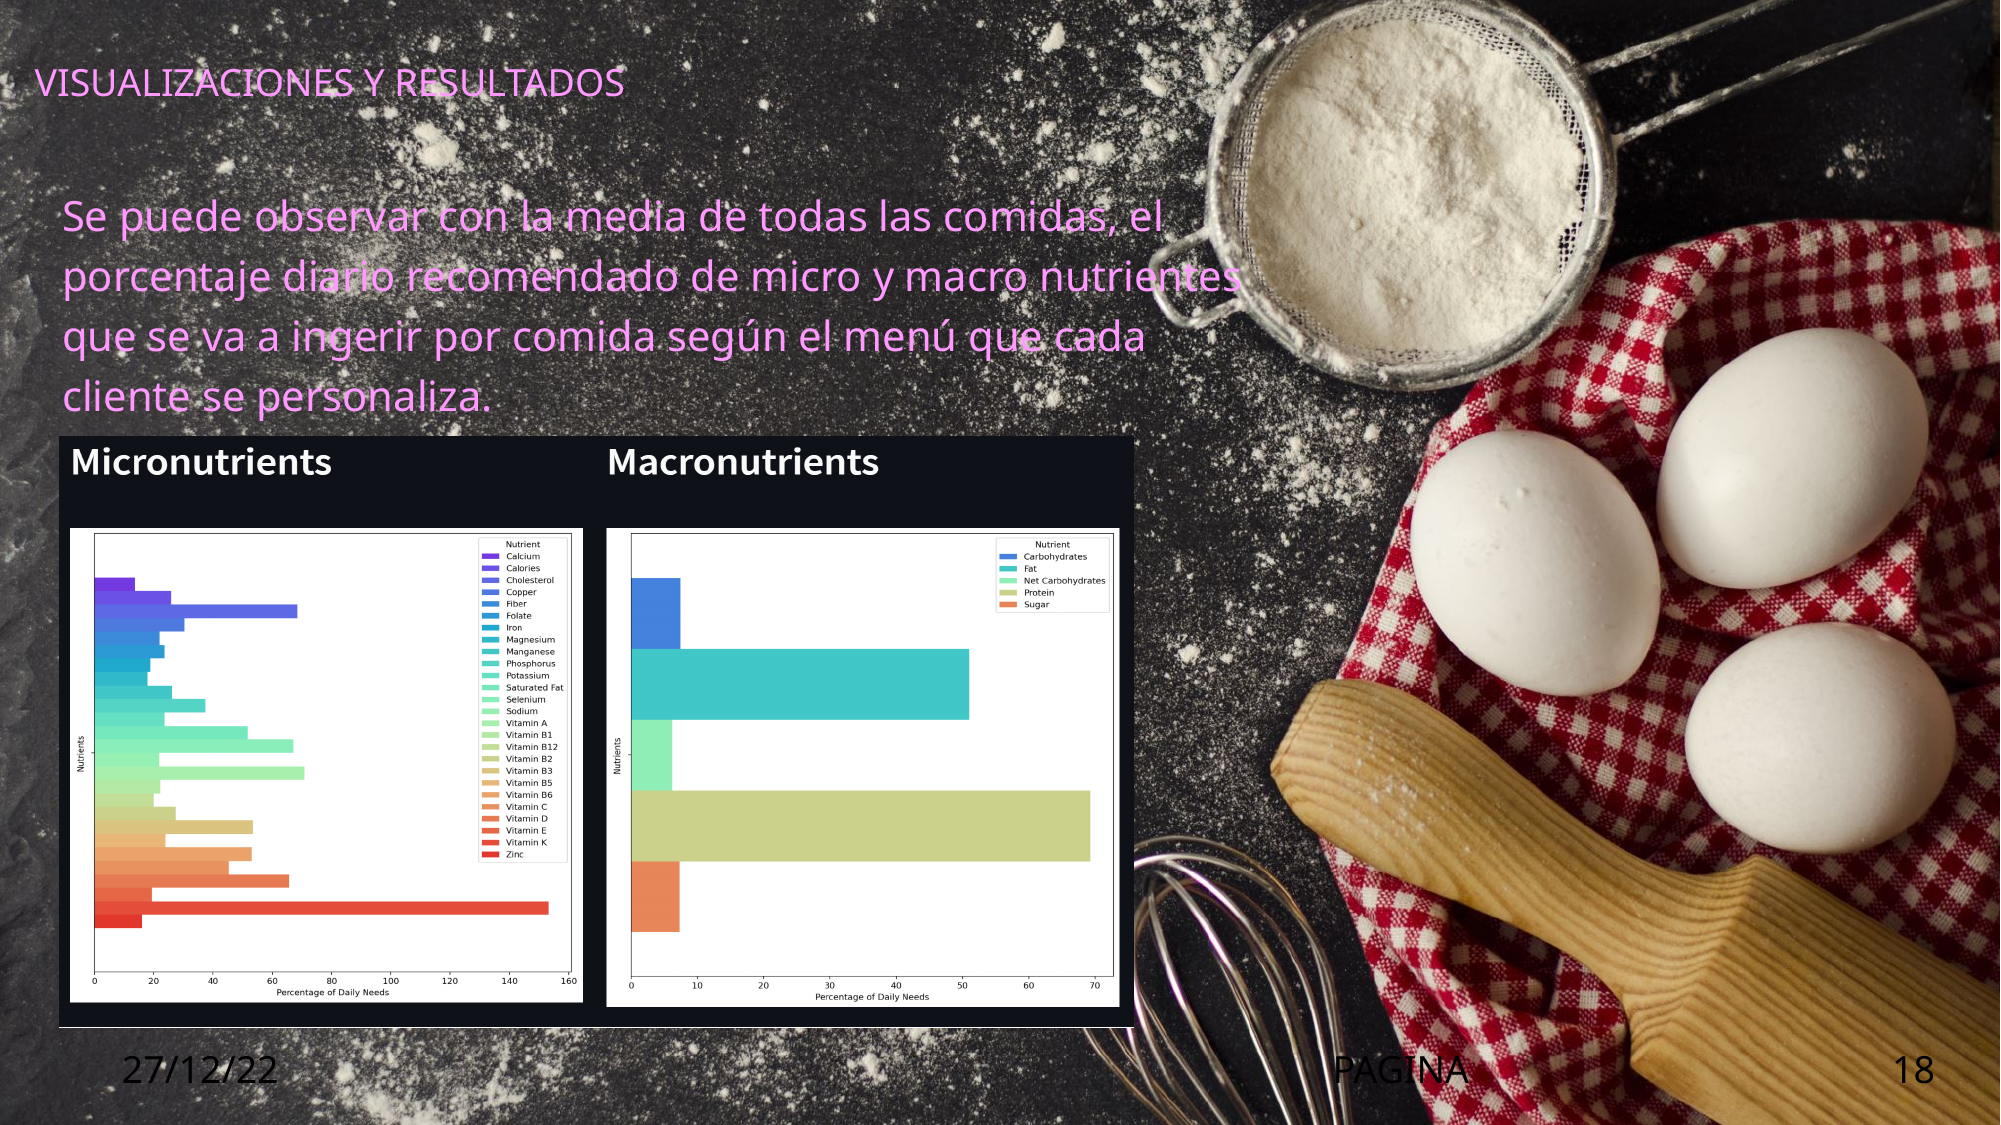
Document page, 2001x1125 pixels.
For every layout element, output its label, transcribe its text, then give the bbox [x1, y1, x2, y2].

text_box VISUALIZACIONES Y RESULTADOS [19, 47, 993, 108]
footer PAGINA [1317, 1038, 1877, 1099]
slide_number <número> [1877, 1038, 1966, 1099]
slide_number 27/12/22 [107, 1038, 601, 1099]
subtitle Se puede observar con la media de todas las comidas, el porcentaje diario recomendado de micro y macro nutrientes que se va a ingerir por comida según el menú que cada cliente se personaliza. [47, 172, 1276, 792]
picture [0, 0, 2000, 1125]
